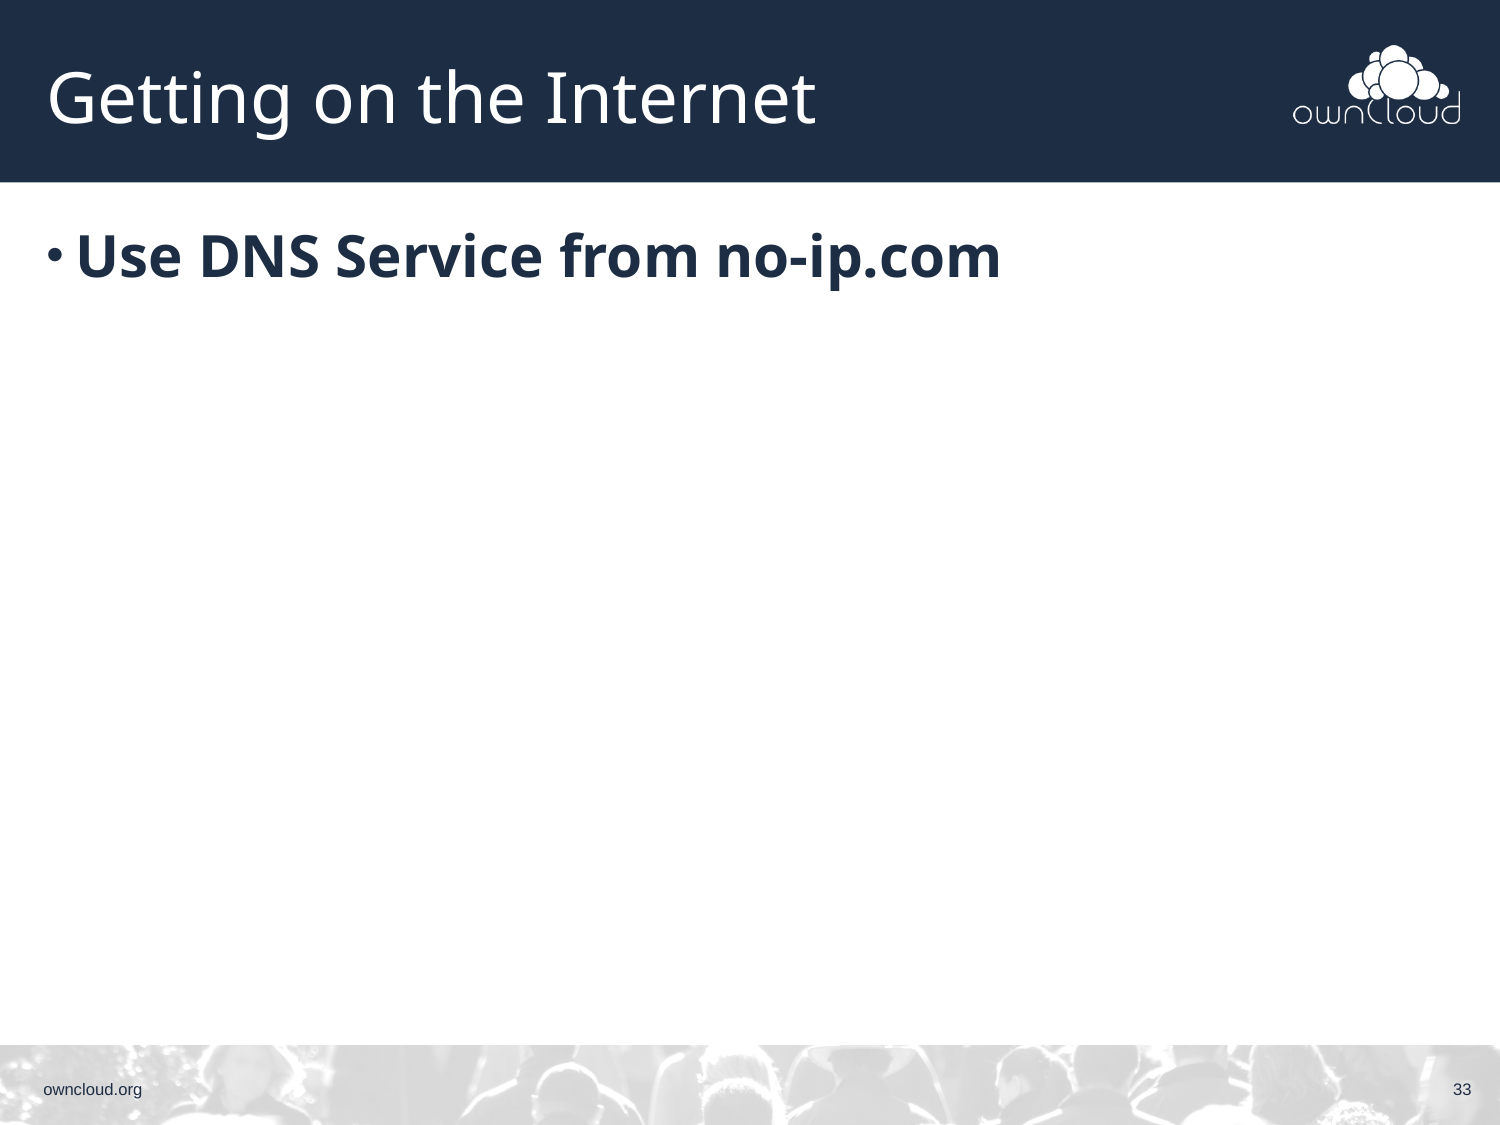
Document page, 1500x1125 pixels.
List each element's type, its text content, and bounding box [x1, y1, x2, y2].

picture [1293, 45, 1460, 124]
picture [0, 1045, 1500, 1125]
list Use DNS Service from no-ip.com [46, 214, 1465, 1026]
title Getting on the Internet [46, 5, 1258, 187]
